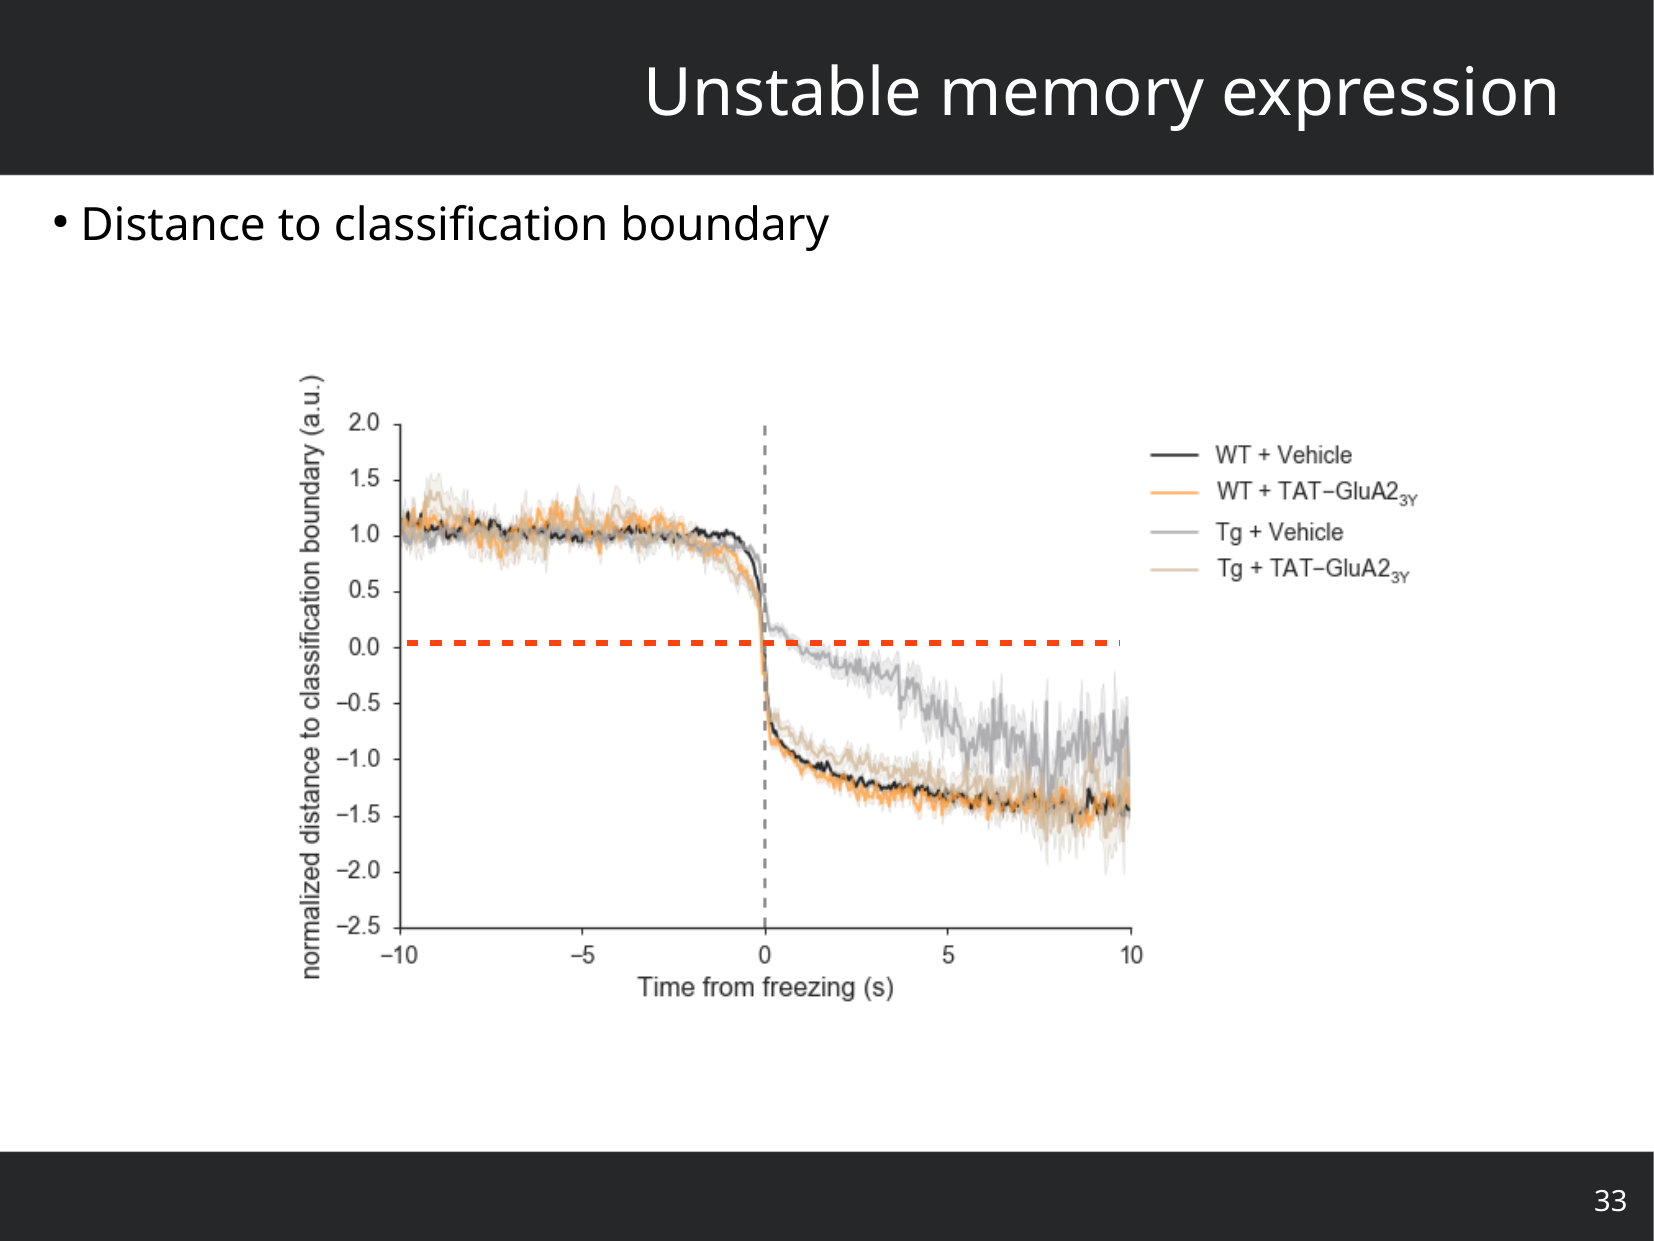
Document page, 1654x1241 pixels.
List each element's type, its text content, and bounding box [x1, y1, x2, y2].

text_box Distance to classification boundary [37, 183, 1654, 617]
picture [0, 0, 1654, 1241]
text_box Unstable memory expression [88, 36, 1577, 134]
